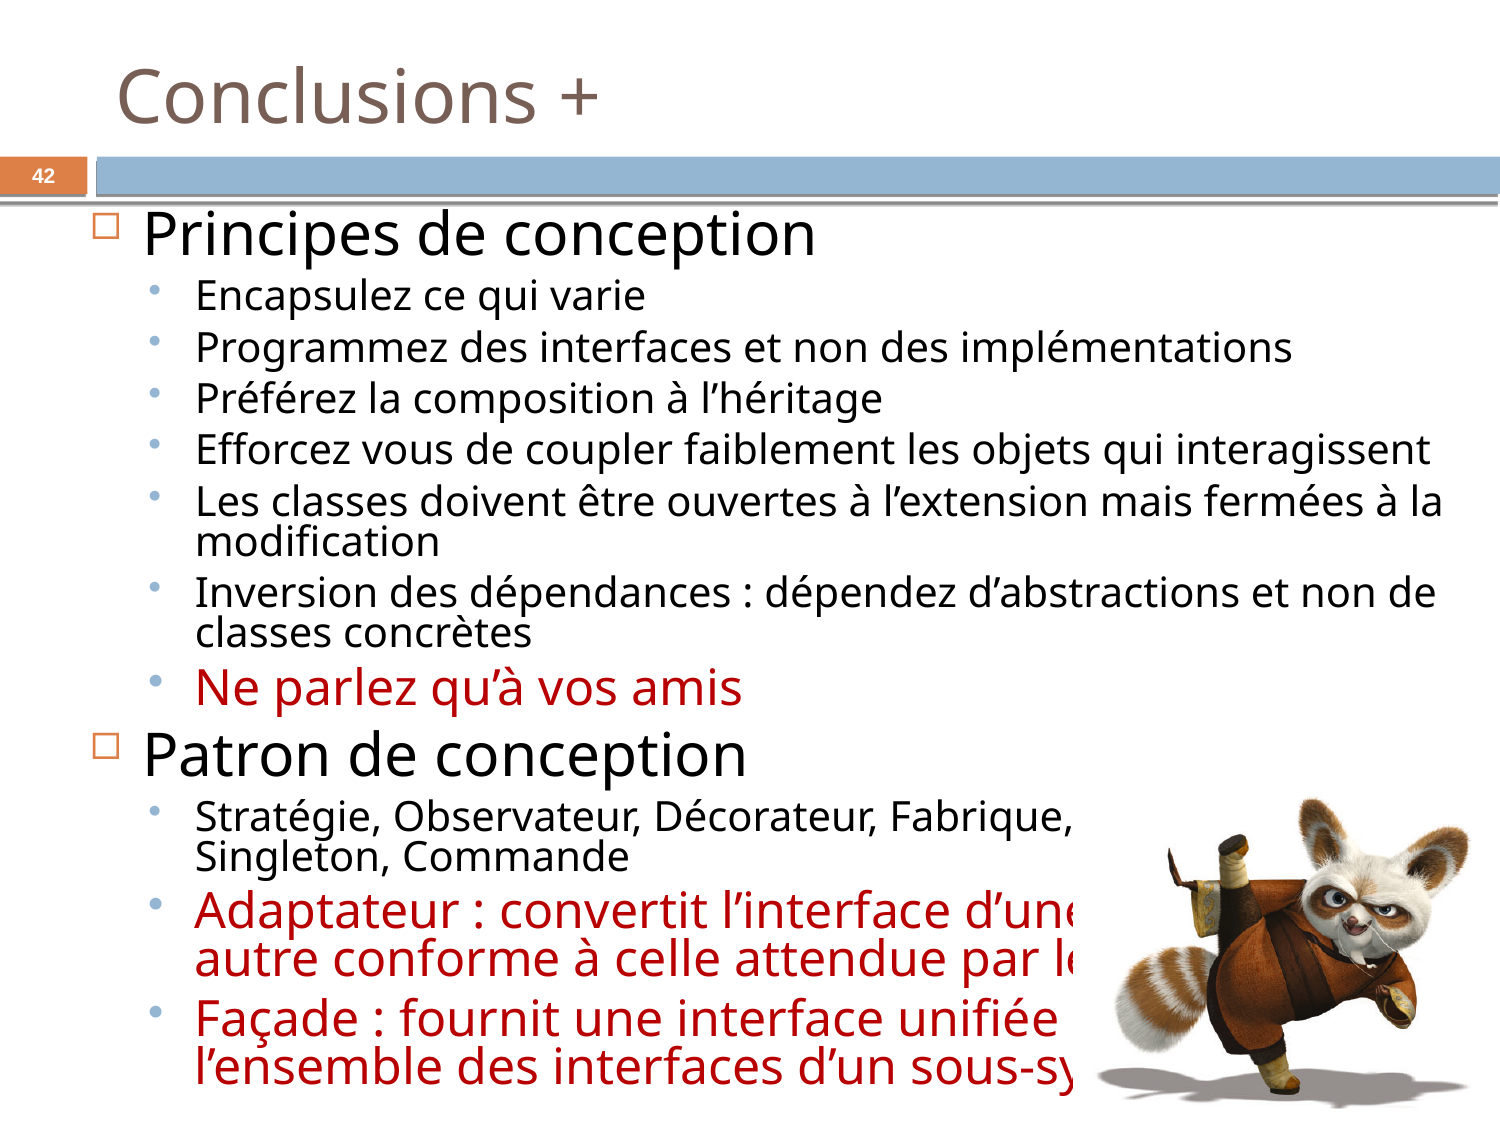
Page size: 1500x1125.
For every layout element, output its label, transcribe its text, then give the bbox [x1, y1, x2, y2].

title Conclusions + [100, 37, 1438, 149]
list Principes de conception Encapsulez ce qui varie Programmez des interfaces et non des implémentations Préférez la composition à l’héritage Efforcez vous de coupler faiblement les objets qui interagissent Les classes doivent être ouvertes à l’extension mais fermées à la modification Inversion des dépendances : dépendez d’abstractions et non de classes concrètes Ne parlez qu’à vos amis Patron de conception Stratégie, Observateur, Décorateur, Fabrique, Fabrique abstraite, Singleton, Commande Adaptateur : convertit l’interface d’une classe en une autre conforme à celle attendue par le client. Façade : fournit une interface unifiée et unique à l’ensemble des interfaces d’un sous-système. [75, 201, 1500, 1125]
picture [1073, 779, 1500, 1125]
slide_number <numéro> [0, 155, 88, 196]
